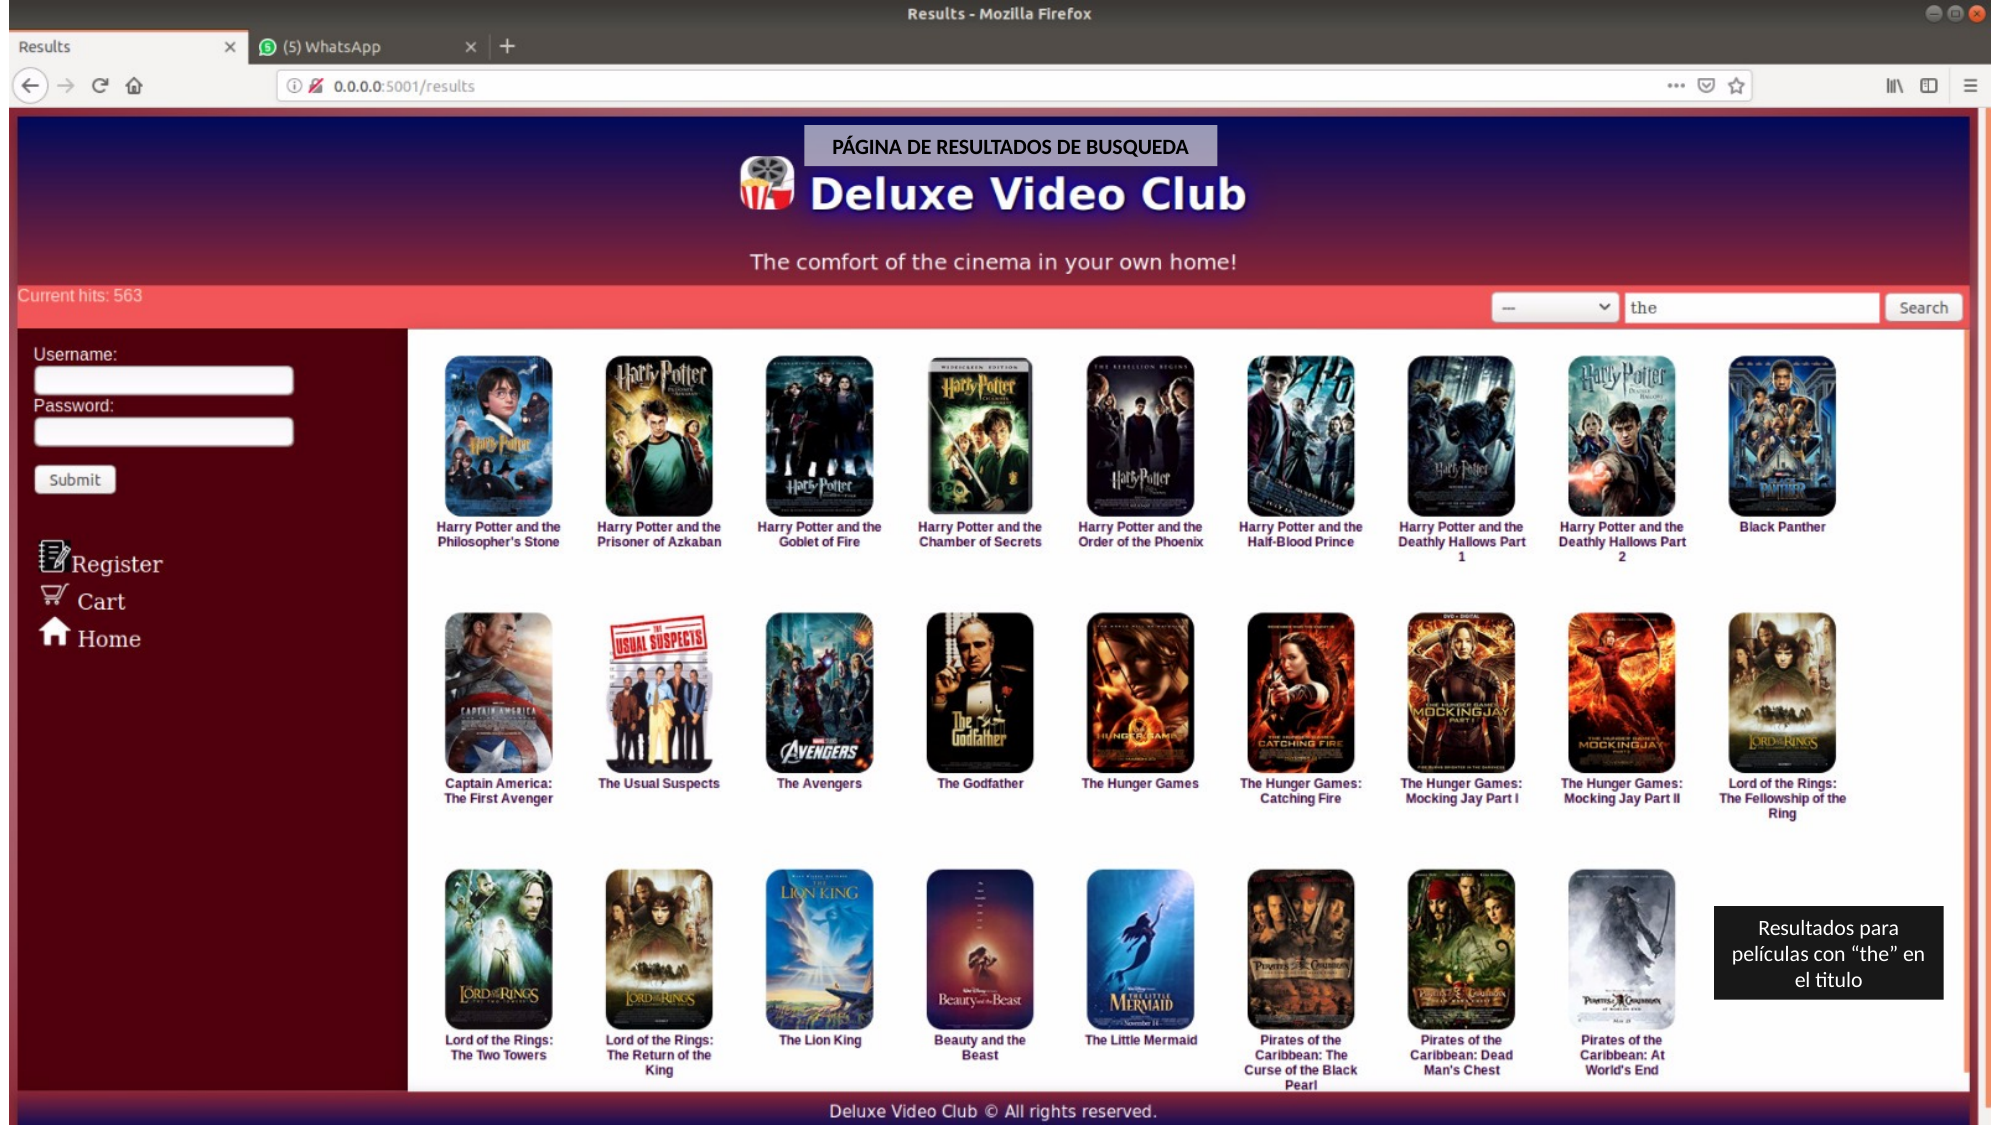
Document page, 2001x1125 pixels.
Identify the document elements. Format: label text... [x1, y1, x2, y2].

text_box Resultados para películas con “the” en el titulo [1714, 906, 1944, 1000]
text_box PÁGINA DE RESULTADOS DE BUSQUEDA [804, 125, 1218, 167]
picture [9, 0, 1991, 1125]
